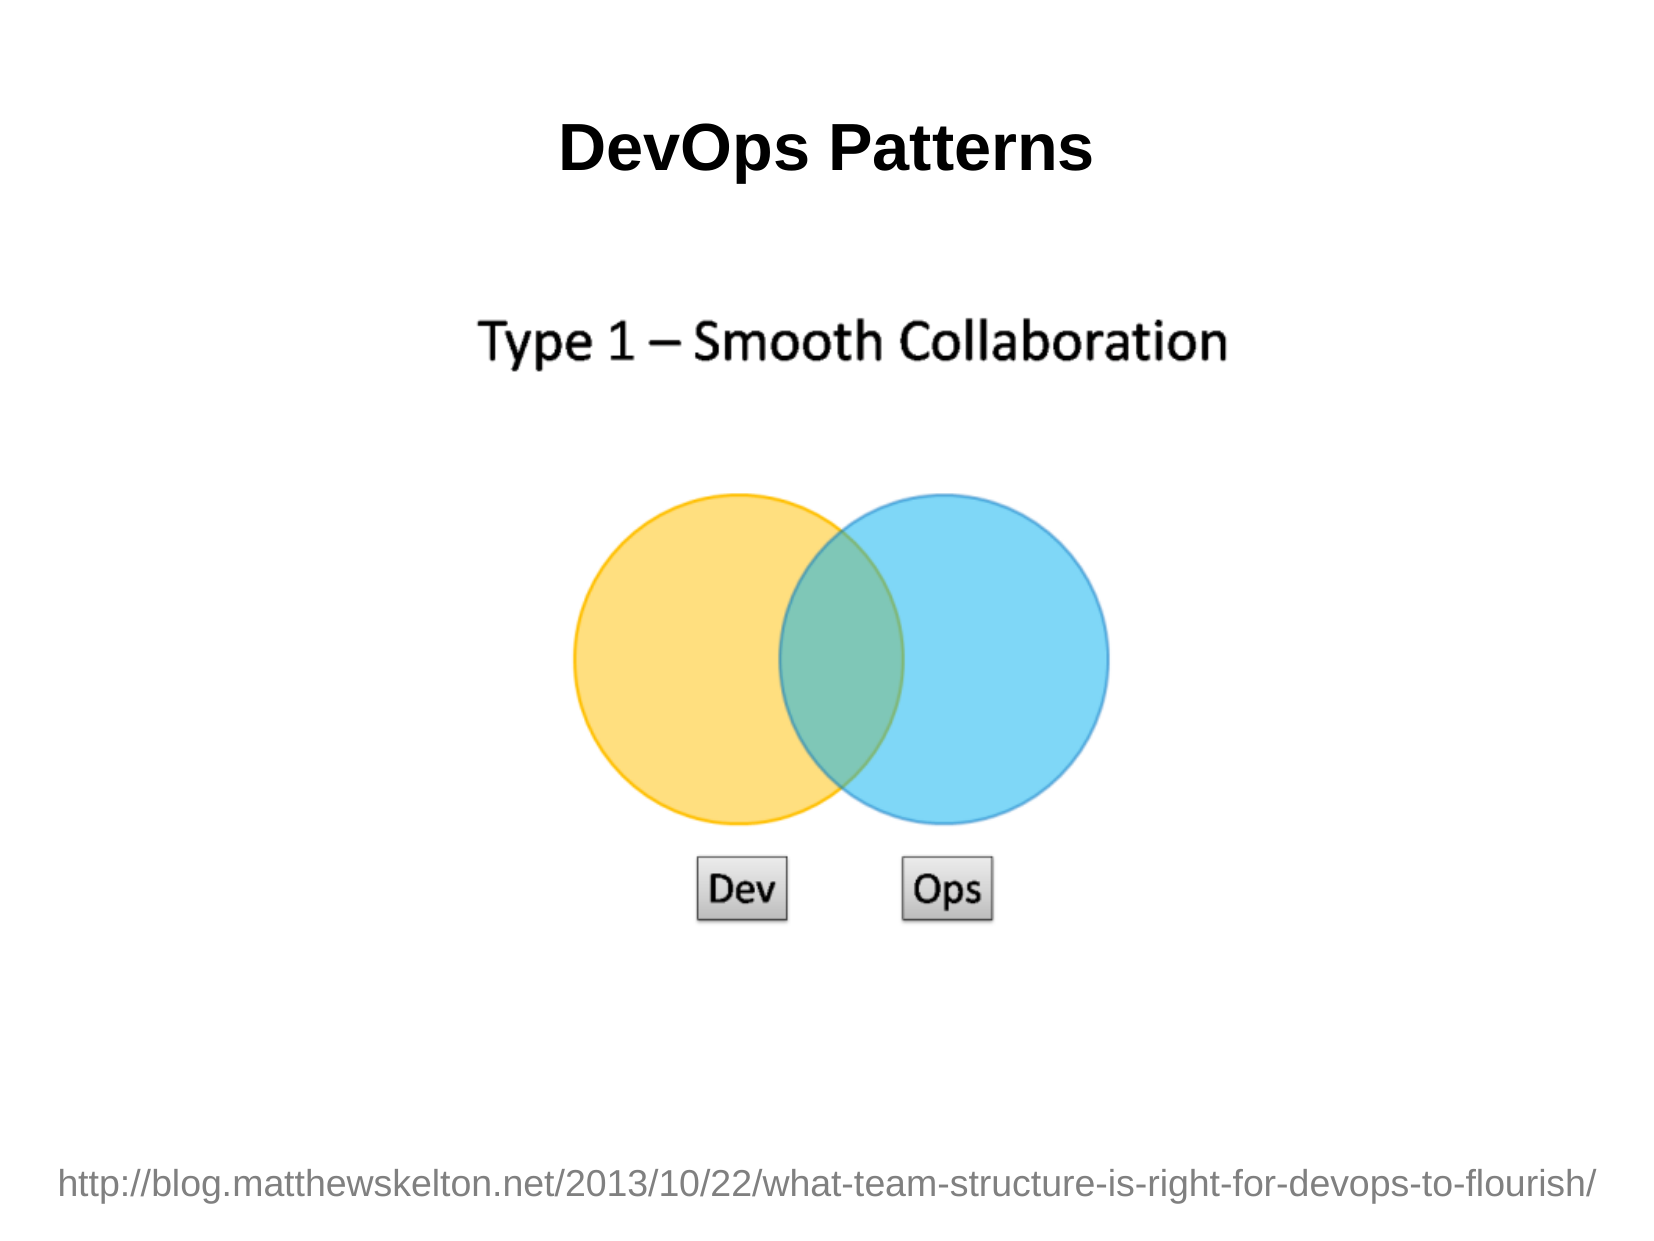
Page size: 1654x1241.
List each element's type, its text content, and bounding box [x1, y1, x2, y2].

text_box http://blog.matthewskelton.net/2013/10/22/what-team-structure-is-right-for-devops-to-flourish/ [42, 1155, 1611, 1212]
subtitle DevOps Patterns [82, 0, 1571, 628]
picture [361, 248, 1346, 988]
